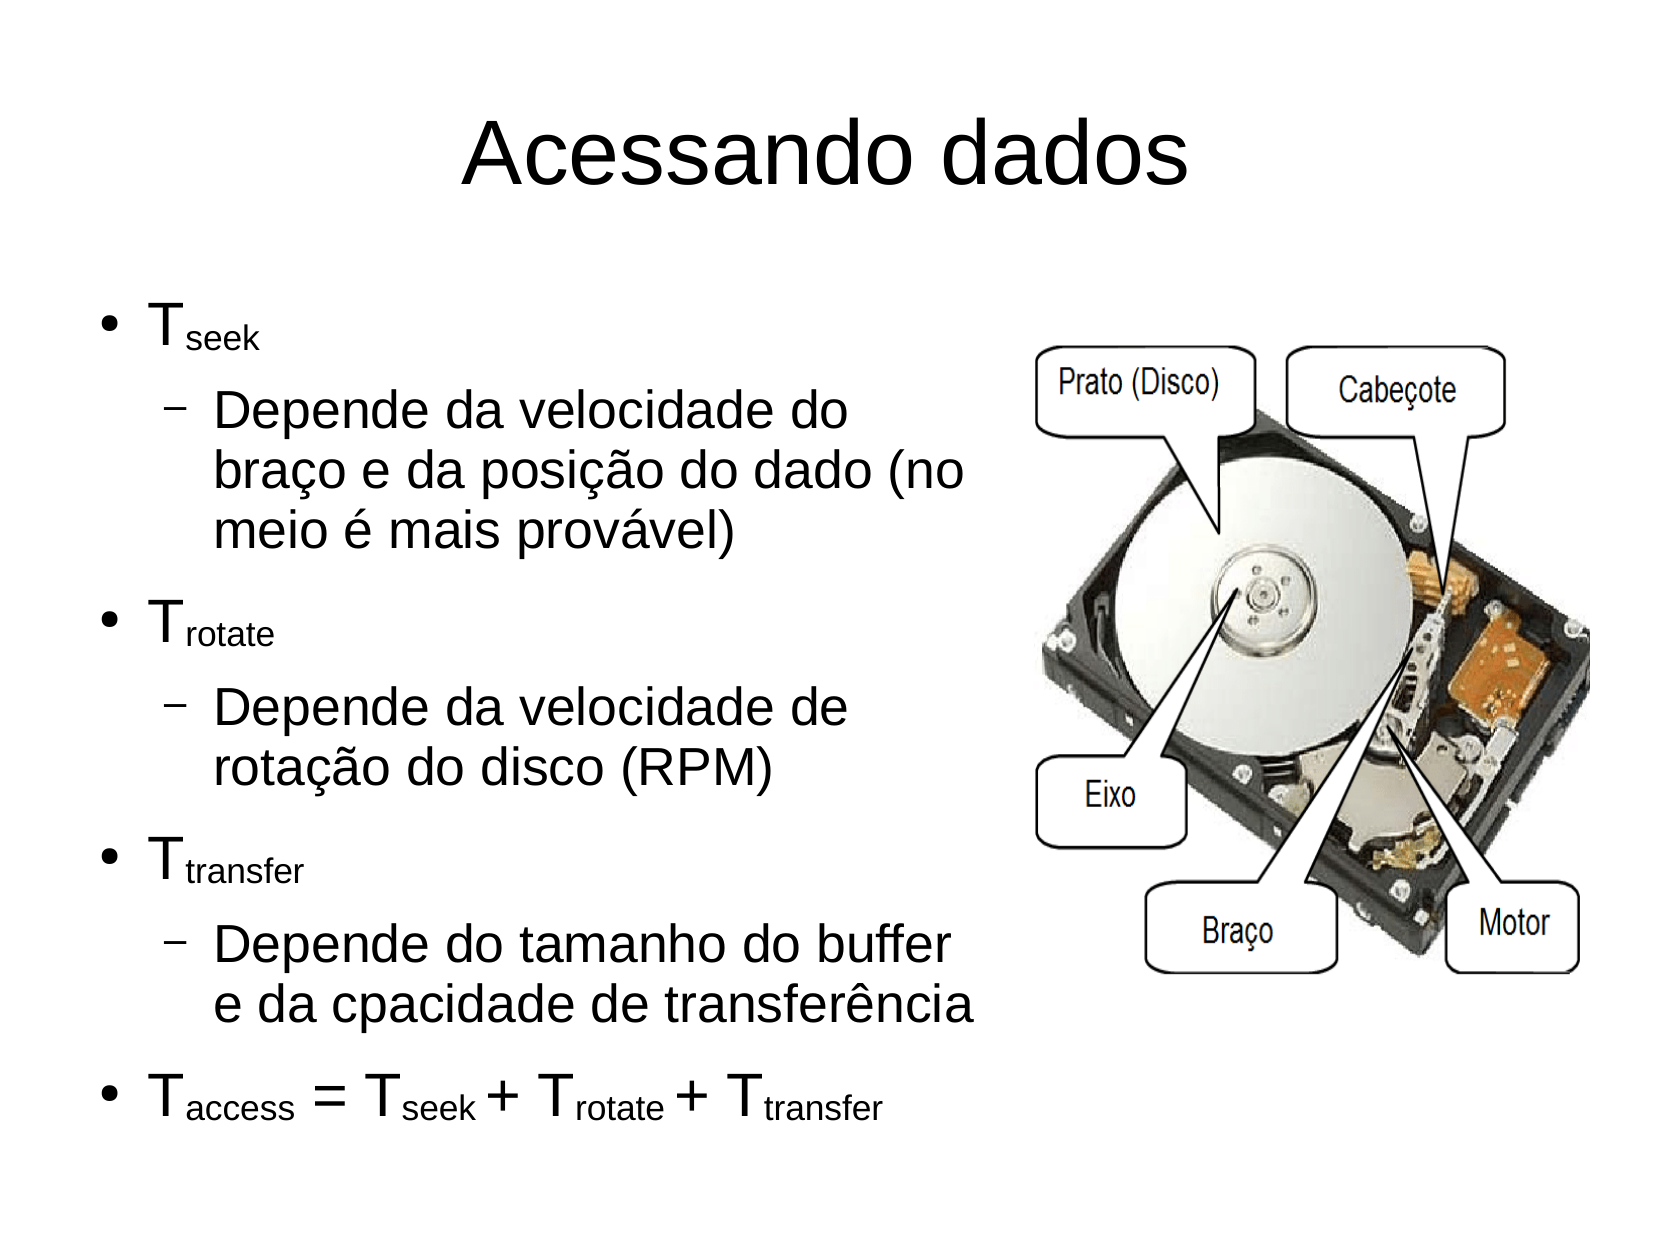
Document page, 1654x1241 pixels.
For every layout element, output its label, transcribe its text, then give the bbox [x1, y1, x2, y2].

title Acessando dados [82, 49, 1571, 257]
list Tseek Depende da velocidade do braço e da posição do dado (no meio é mais provável) Trotate Depende da velocidade de rotação do disco (RPM) Ttransfer Depende do tamanho do buffer e da cpacidade de transferência Taccess = Tseek + Trotate + Ttransfer [82, 290, 975, 1142]
picture [1033, 335, 1590, 985]
